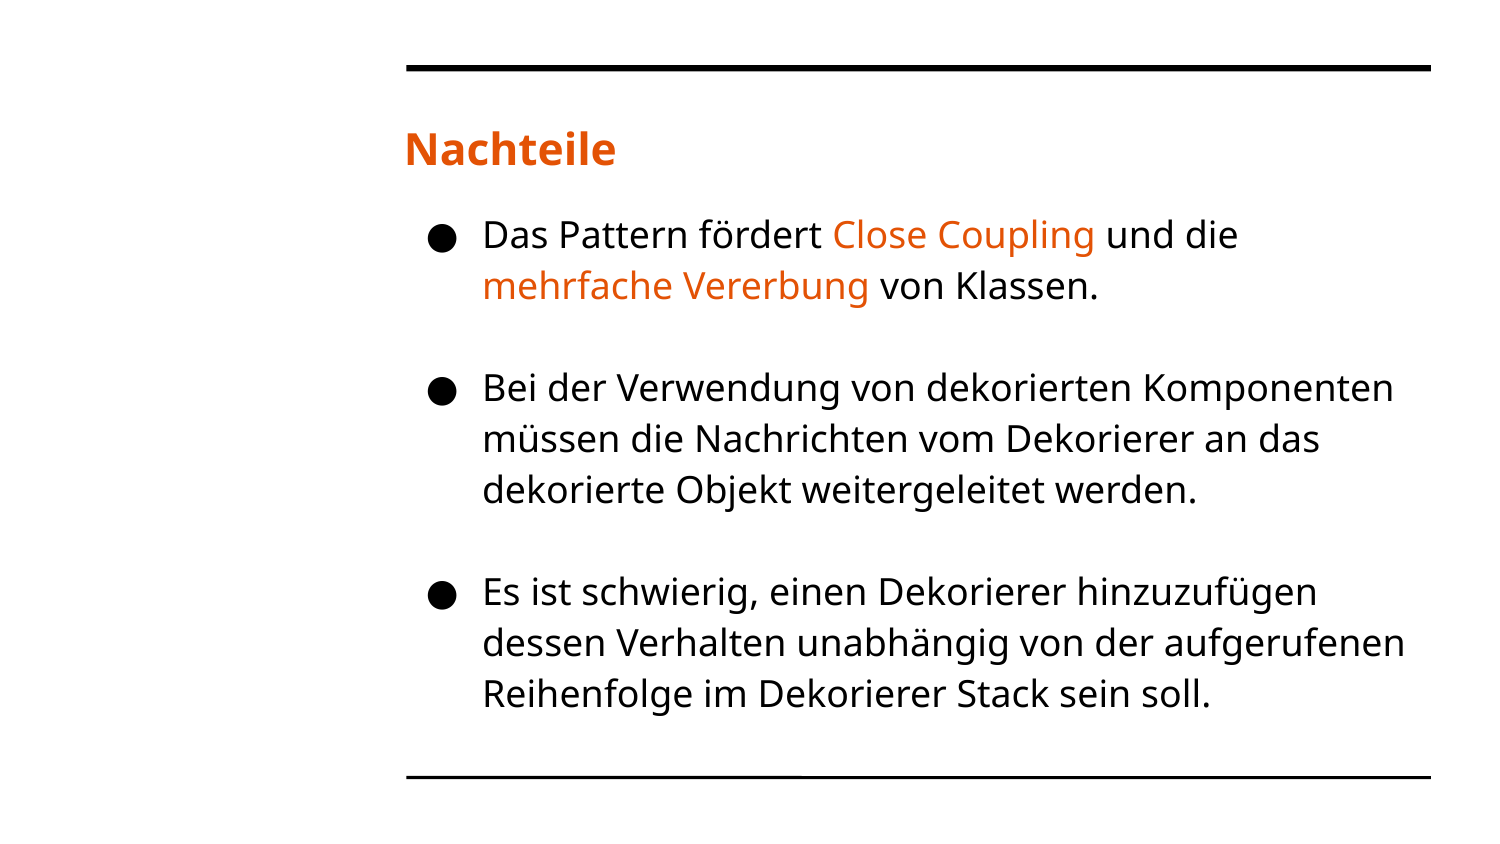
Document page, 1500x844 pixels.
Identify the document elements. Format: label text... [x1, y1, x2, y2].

subtitle Das Pattern fördert Close Coupling und die mehrfache Vererbung von Klassen. Bei der Verwendung von dekorierten Komponenten müssen die Nachrichten vom Dekorierer an das dekorierte Objekt weitergeleitet werden. Es ist schwierig, einen Dekorierer hinzuzufügen dessen Verhalten unabhängig von der aufgerufenen Reihenfolge im Dekorierer Stack sein soll. [392, 193, 1431, 735]
title Nachteile [389, 103, 1428, 194]
